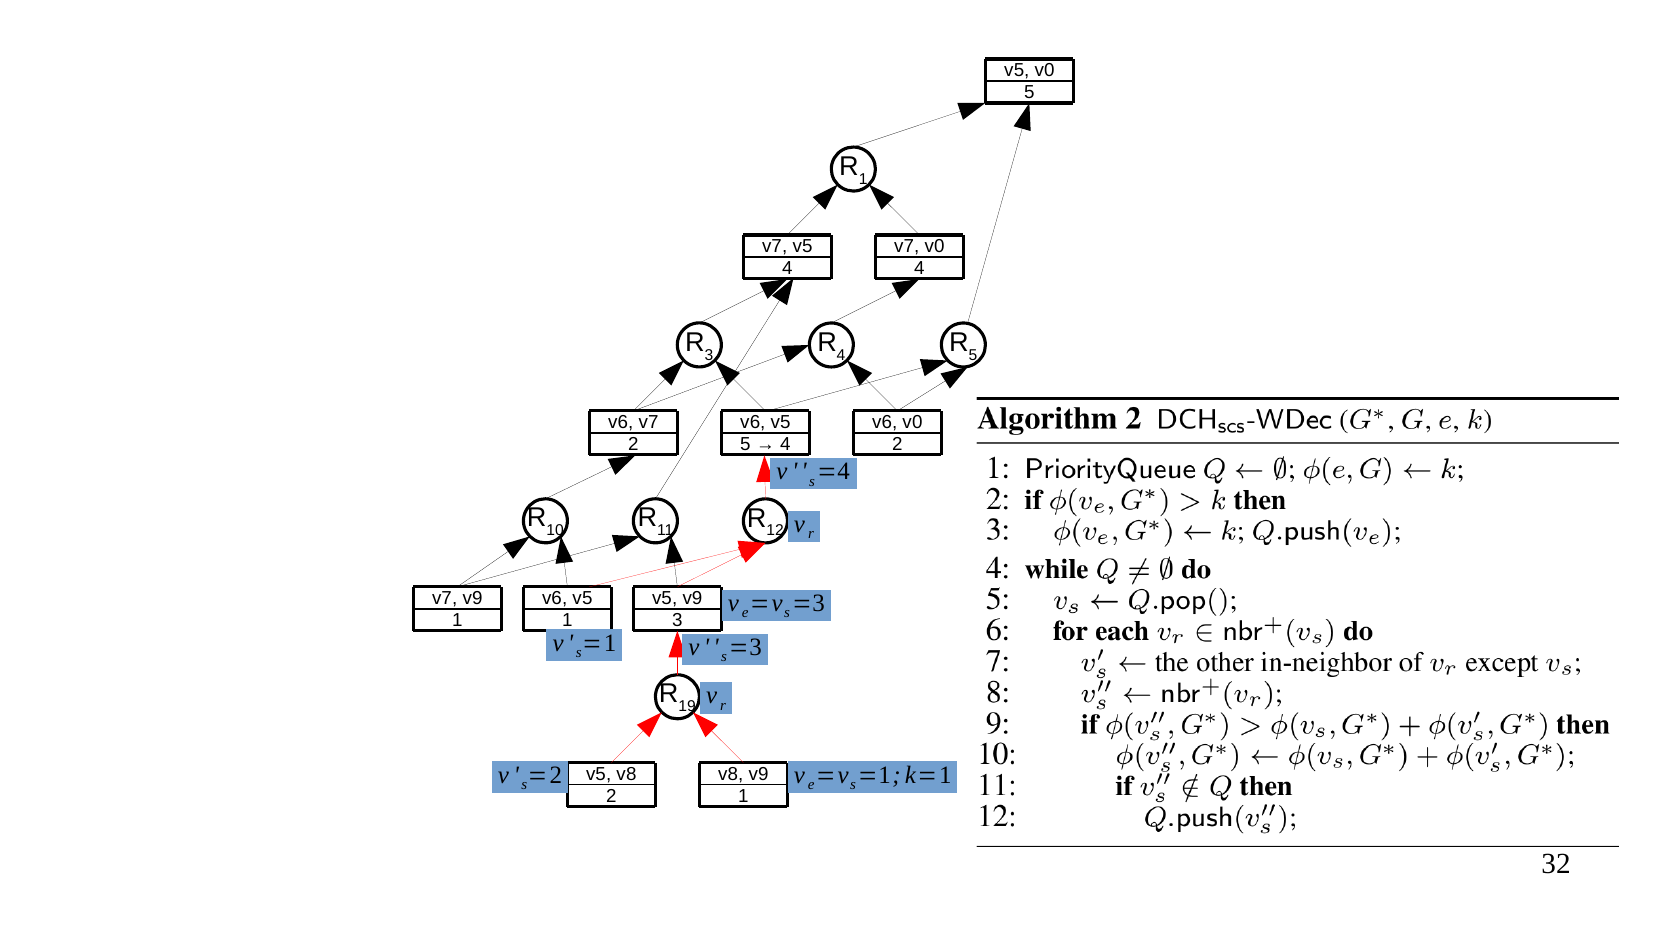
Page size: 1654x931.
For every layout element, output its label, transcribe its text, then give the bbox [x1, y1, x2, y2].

text_box v5, v9 [635, 588, 720, 608]
text_box 3 [635, 610, 720, 629]
text_box 1 [415, 610, 500, 629]
text_box R5 [941, 322, 986, 367]
text_box 5 [987, 82, 1072, 101]
chart [682, 633, 768, 666]
text_box v5, v8 [569, 764, 654, 784]
text_box v8, v9 [701, 764, 786, 784]
text_box 4 [877, 258, 962, 277]
chart [546, 629, 622, 661]
text_box v7, v5 [745, 237, 830, 256]
chart [787, 510, 821, 542]
chart [770, 457, 858, 490]
text_box v7, v0 [877, 237, 962, 256]
text_box R12 [743, 498, 787, 543]
text_box R4 [809, 322, 854, 367]
text_box 4 [745, 258, 830, 277]
chart [699, 682, 733, 714]
text_box v6, v5 [525, 588, 610, 608]
text_box R1 [831, 147, 876, 192]
text_box 1 [525, 610, 610, 629]
text_box 2 [855, 434, 940, 453]
text_box R11 [633, 498, 678, 543]
picture [976, 397, 1619, 849]
text_box v7, v9 [415, 588, 500, 608]
chart [787, 761, 957, 793]
text_box 1 [701, 785, 786, 805]
text_box 2 [591, 434, 676, 453]
chart [491, 761, 568, 793]
text_box 2 [569, 785, 654, 805]
text_box 5 → 4 [723, 434, 808, 453]
text_box v5, v0 [987, 61, 1072, 80]
text_box v6, v0 [855, 412, 940, 432]
text_box R10 [523, 498, 568, 543]
text_box R19 [655, 674, 699, 719]
text_box R3 [677, 322, 722, 367]
text_box v6, v7 [591, 412, 676, 432]
chart [721, 589, 831, 622]
text_box v6, v5 [723, 412, 808, 432]
